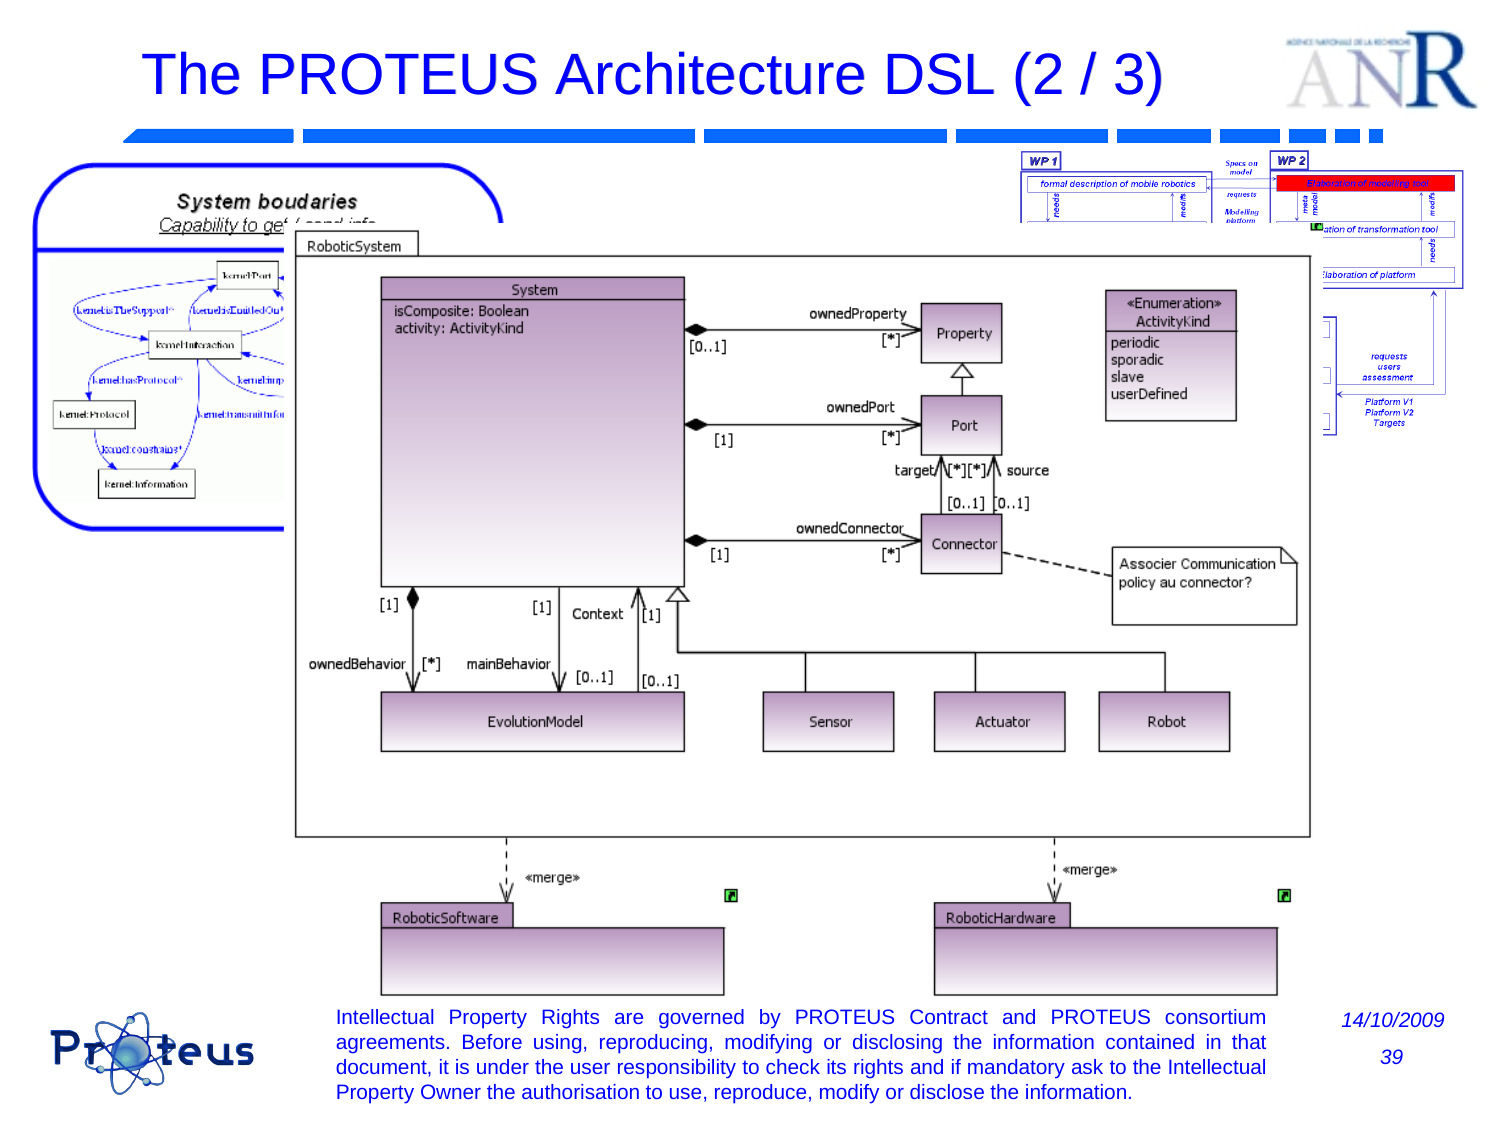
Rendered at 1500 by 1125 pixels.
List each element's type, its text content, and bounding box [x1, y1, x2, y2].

picture [32, 150, 1464, 1009]
title The PROTEUS Architecture DSL (2 / 3) [23, 11, 1264, 130]
picture [1281, 27, 1484, 115]
picture [35, 1003, 272, 1101]
